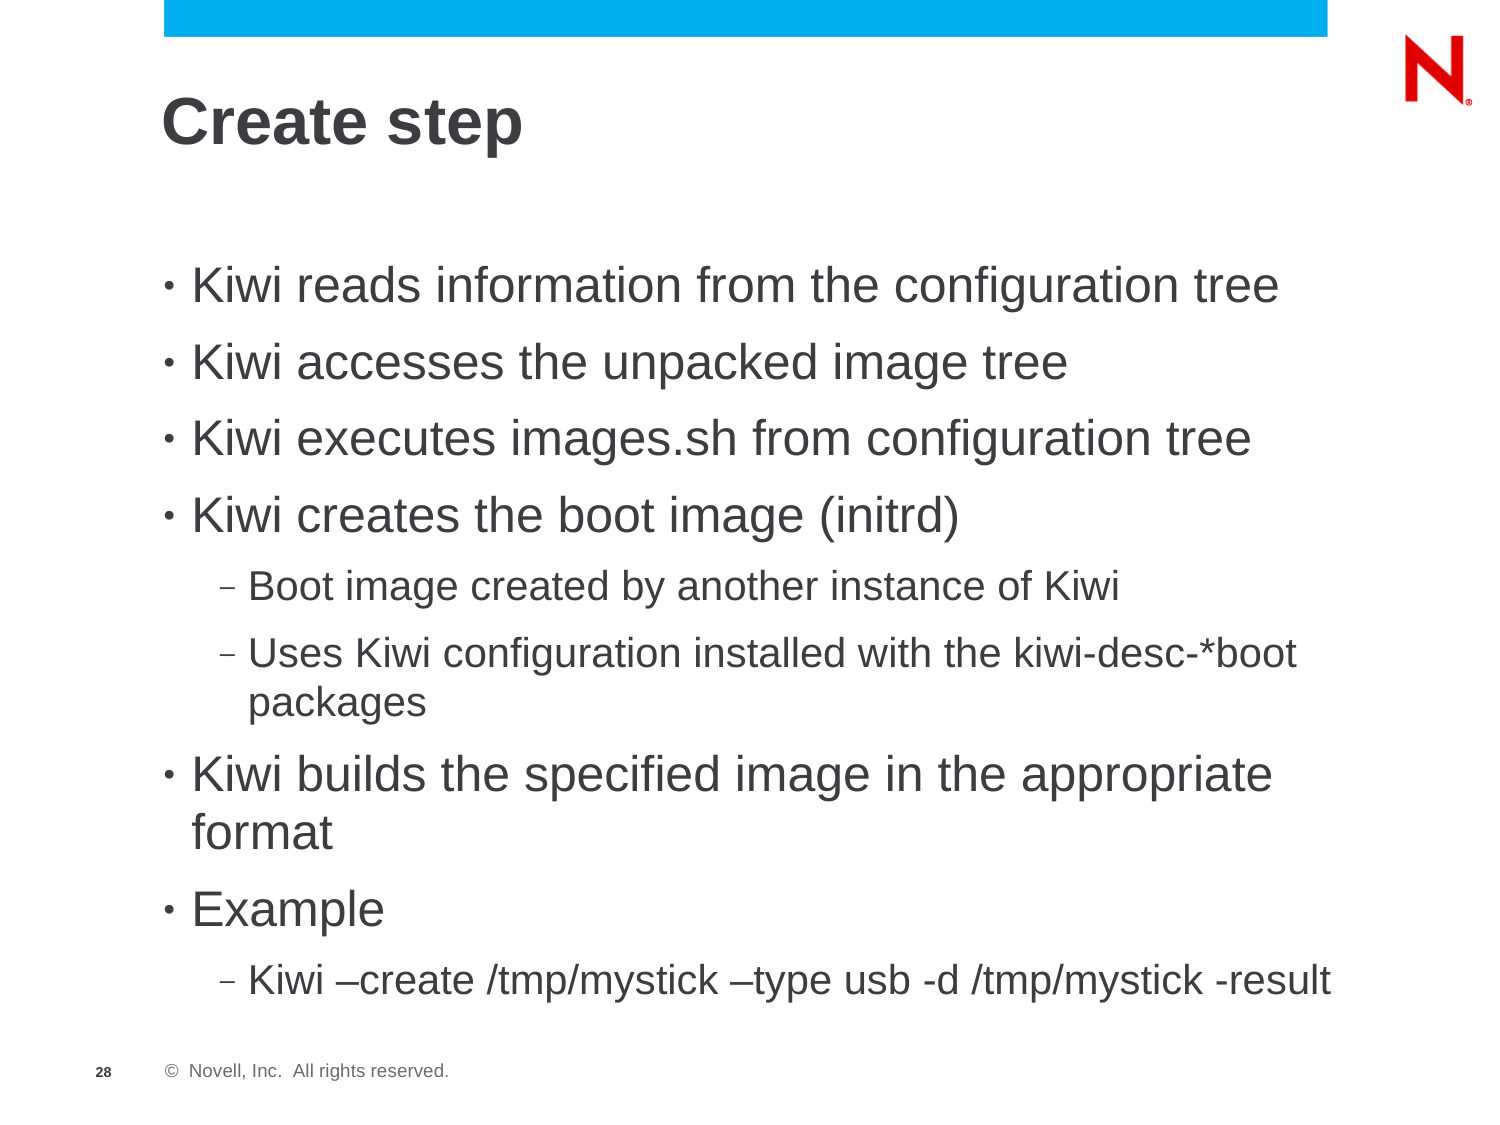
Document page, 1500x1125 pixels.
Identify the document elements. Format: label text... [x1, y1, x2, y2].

title Create step [161, 41, 1383, 205]
picture [1403, 32, 1473, 107]
list Kiwi reads information from the configuration tree Kiwi accesses the unpacked image tree Kiwi executes images.sh from configuration tree Kiwi creates the boot image (initrd) Boot image created by another instance of Kiwi Uses Kiwi configuration installed with the kiwi-desc-*boot packages Kiwi builds the specified image in the appropriate format Example Kiwi –create /tmp/mystick –type usb -d /tmp/mystick -result [163, 254, 1404, 986]
